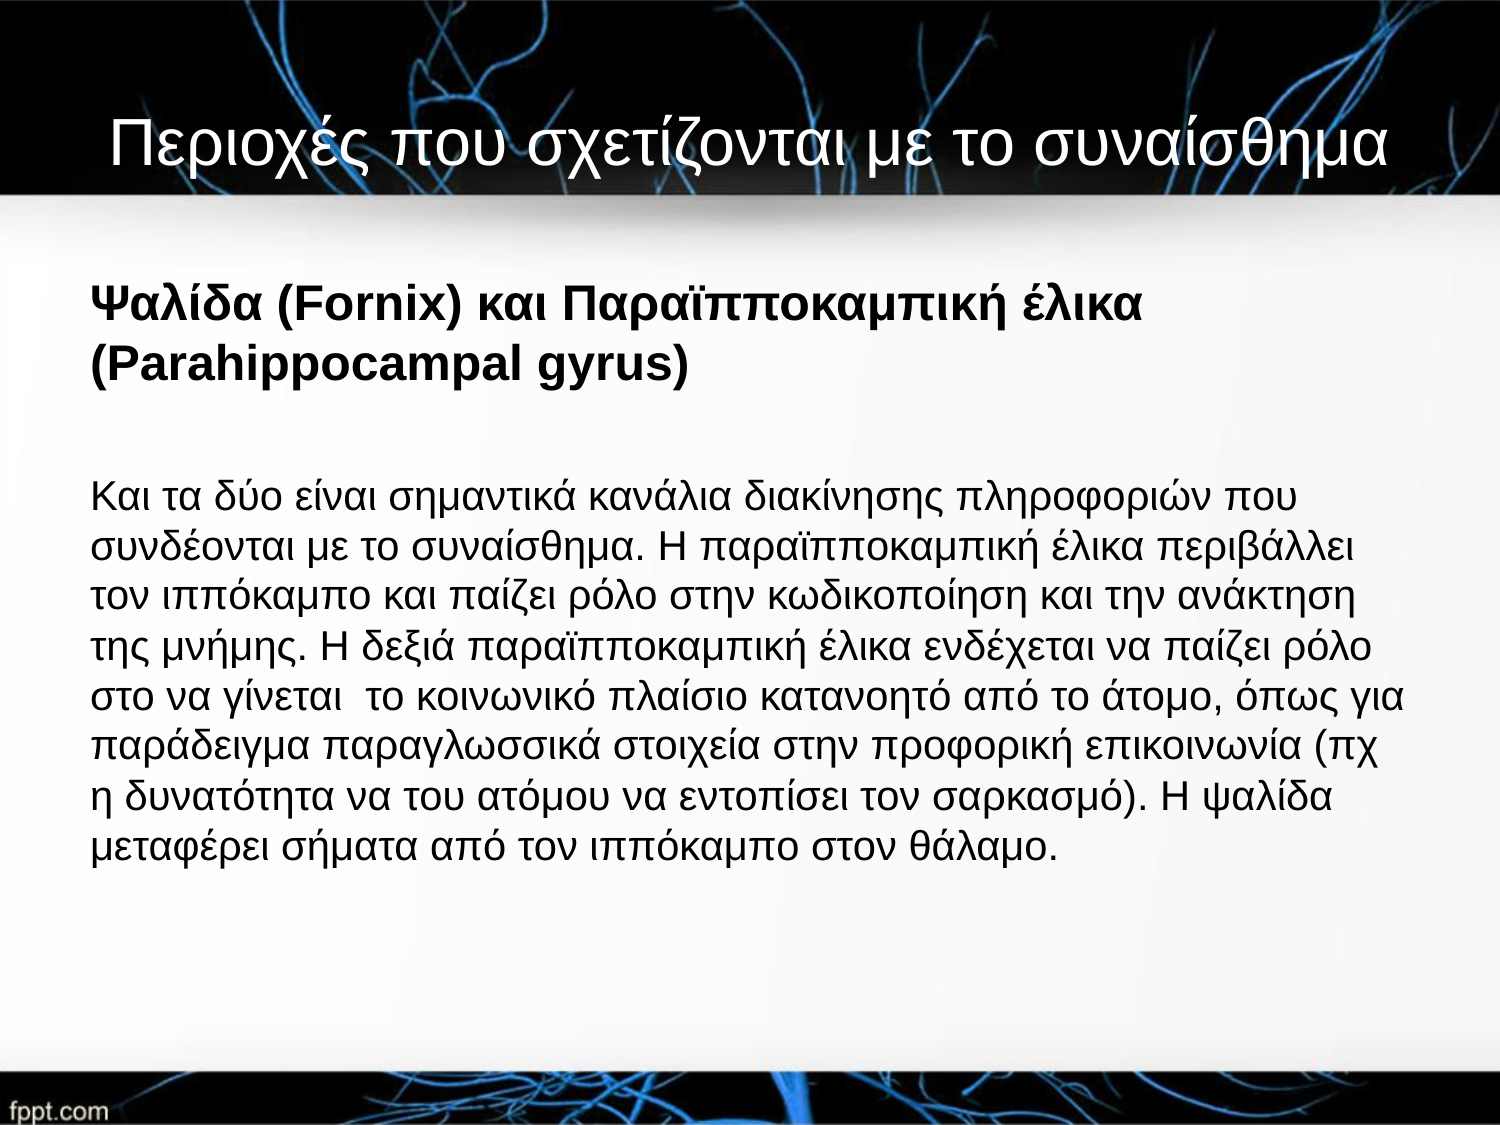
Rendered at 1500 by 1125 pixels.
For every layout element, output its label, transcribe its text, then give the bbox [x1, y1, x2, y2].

title Περιοχές που σχετίζονται με το συναίσθημα [75, 45, 1425, 233]
picture [0, 0, 1500, 1125]
list Ψαλίδα (Fornix) και Παραϊπποκαμπική έλικα (Parahippocampal gyrus) Και τα δύο είναι σημαντικά κανάλια διακίνησης πληροφοριών που συνδέονται με το συναίσθημα. Η παραϊπποκαμπική έλικα περιβάλλει τον ιππόκαμπο και παίζει ρόλο στην κωδικοποίηση και την ανάκτηση της μνήμης. Η δεξιά παραϊπποκαμπική έλικα ενδέχεται να παίζει ρόλο στο να γίνεται το κοινωνικό πλαίσιο κατανοητό από το άτομο, όπως για παράδειγμα παραγλωσσικά στοιχεία στην προφορική επικοινωνία (πχ η δυνατότητα να του ατόμου να εντοπίσει τον σαρκασμό). Η ψαλίδα μεταφέρει σήματα από τον ιππόκαμπο στον θάλαμο. [75, 262, 1425, 1005]
